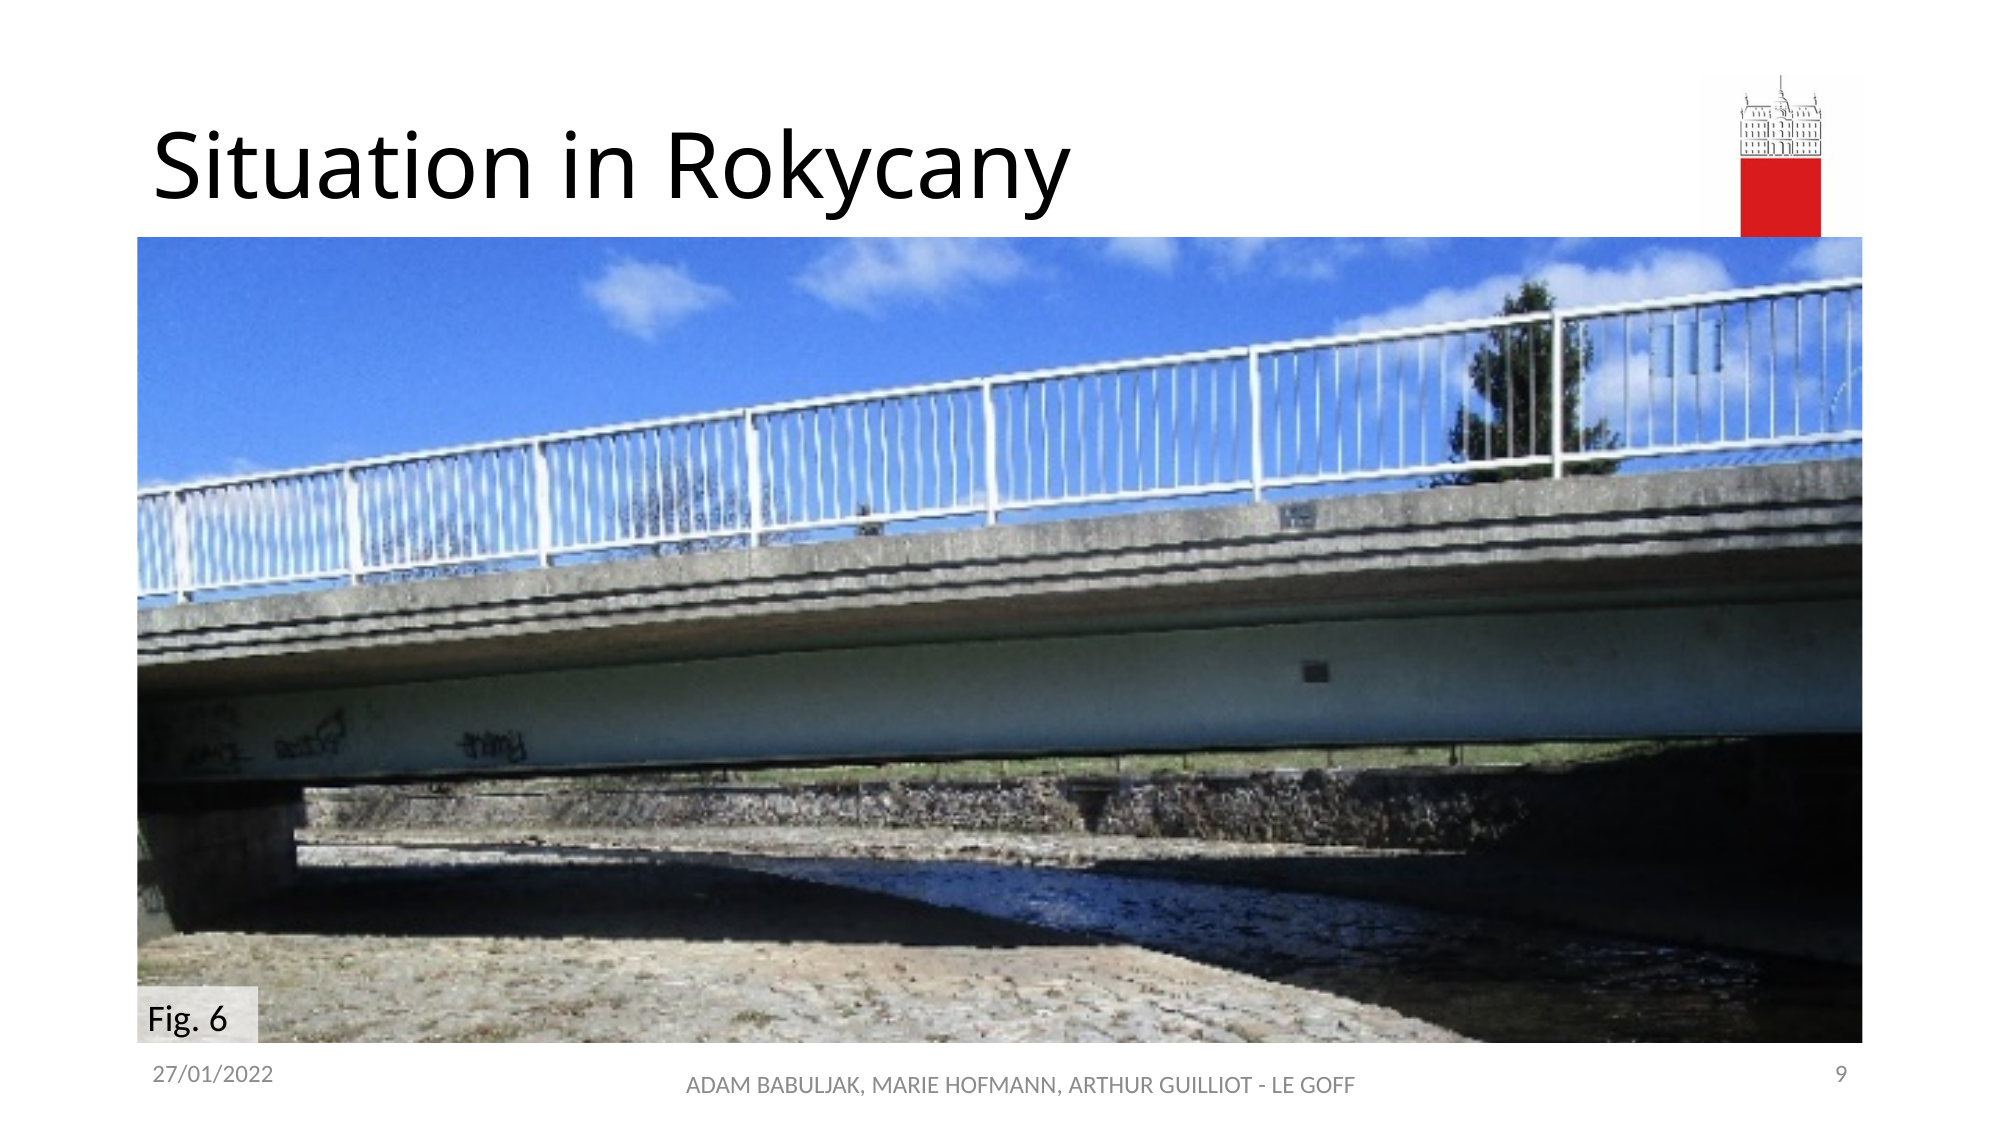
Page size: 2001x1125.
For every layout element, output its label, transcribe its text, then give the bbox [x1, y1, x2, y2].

slide_number 2 [1412, 1043, 1863, 1103]
slide_number 27/01/2022 [137, 1043, 588, 1103]
title Situation in Rokycany [137, 59, 1863, 237]
text_box Fig. 6 [132, 986, 259, 1047]
picture [137, 237, 1863, 1043]
footer ADAM BABULJAK, MARIE HOFMANN, ARTHUR GUILLIOT - LE GOFF [662, 1043, 1380, 1125]
